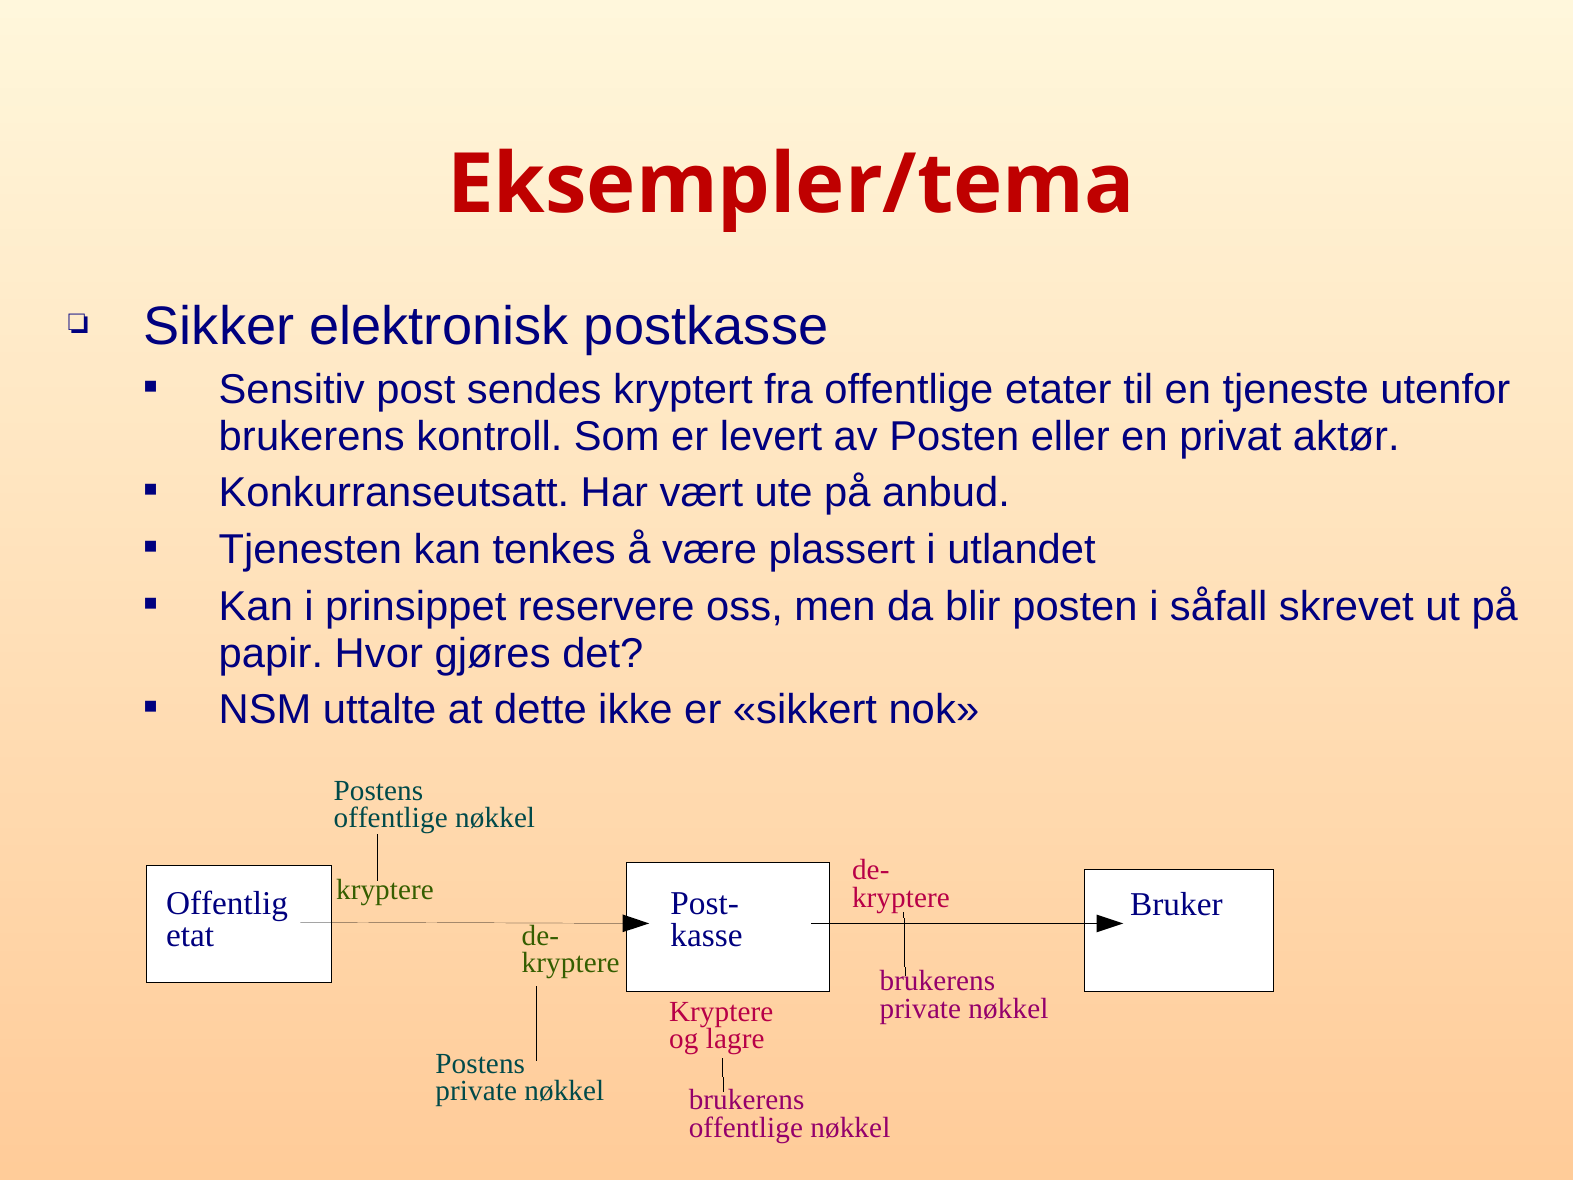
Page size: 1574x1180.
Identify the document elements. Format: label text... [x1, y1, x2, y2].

text_box kryptere [321, 869, 449, 917]
title Eksempler/tema [39, 54, 1543, 309]
text_box Postens private nøkkel [420, 1043, 620, 1119]
list Sikker elektronisk postkasse Sensitiv post sendes kryptert fra offentlige etater til en tjeneste utenfor brukerens kontroll. Som er levert av Posten eller en privat aktør. Konkurranseutsatt. Har vært ute på anbud. Tjenesten kan tenkes å være plassert i utlandet Kan i prinsippet reservere oss, men da blir posten i såfall skrevet ut på papir. Hvor gjøres det? NSM uttalte at dette ikke er «sikkert nok» [68, 302, 1522, 1136]
text_box [626, 862, 830, 992]
text_box brukerens private nøkkel [864, 961, 1064, 1037]
text_box Kryptere og lagre [654, 991, 789, 1067]
text_box [146, 865, 332, 983]
text_box [1084, 869, 1274, 992]
text_box Post- kasse [655, 881, 758, 966]
text_box de- kryptere [506, 915, 634, 991]
text_box Offentlig etat [151, 881, 303, 966]
text_box Bruker [1115, 883, 1238, 935]
text_box brukerens offentlige nøkkel [674, 1080, 905, 1155]
text_box Postens offentlige nøkkel [318, 770, 550, 846]
text_box de- kryptere [837, 850, 965, 926]
